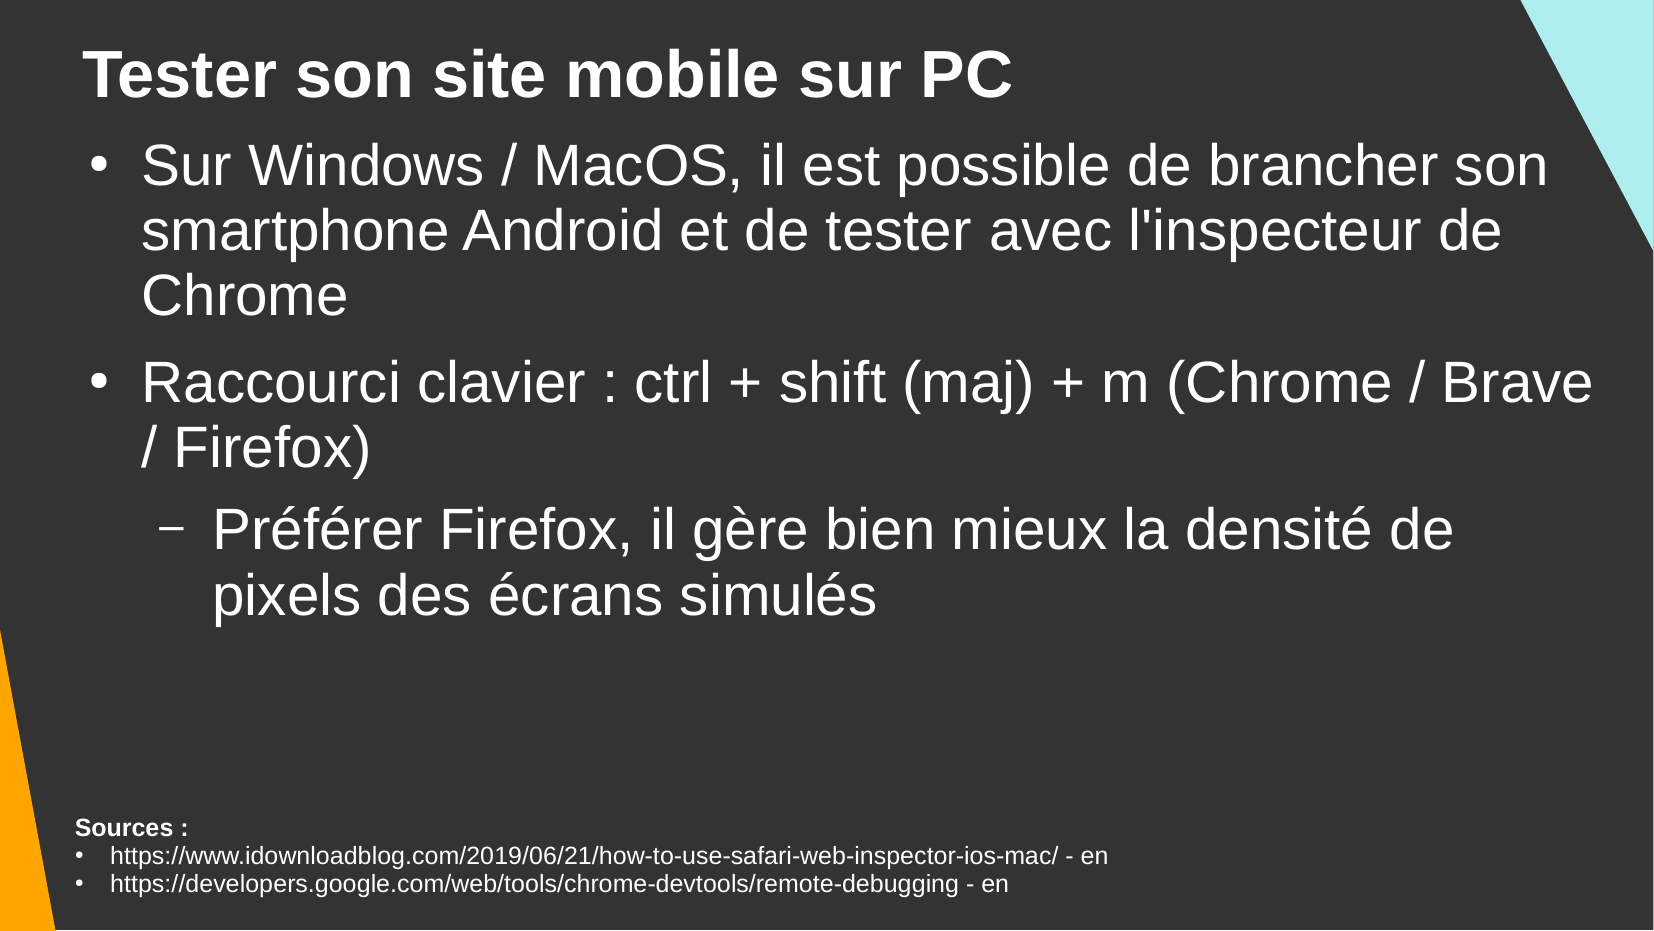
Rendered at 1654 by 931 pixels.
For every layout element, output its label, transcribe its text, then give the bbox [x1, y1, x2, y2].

list Sur Windows / MacOS, il est possible de brancher son smartphone Android et de tester avec l'inspecteur de Chrome Raccourci clavier : ctrl + shift (maj) + m (Chrome / Brave / Firefox) Préférer Firefox, il gère bien mieux la densité de pixels des écrans simulés [70, 132, 1605, 718]
text_box Sources : https://www.idownloadblog.com/2019/06/21/how-to-use-safari-web-inspector-ios-mac/ - en https://developers.google.com/web/tools/chrome-devtools/remote-debugging - en [60, 806, 1654, 905]
title Tester son site mobile sur PC [82, 37, 1571, 112]
text_box [1520, 0, 1654, 253]
text_box [0, 629, 56, 931]
